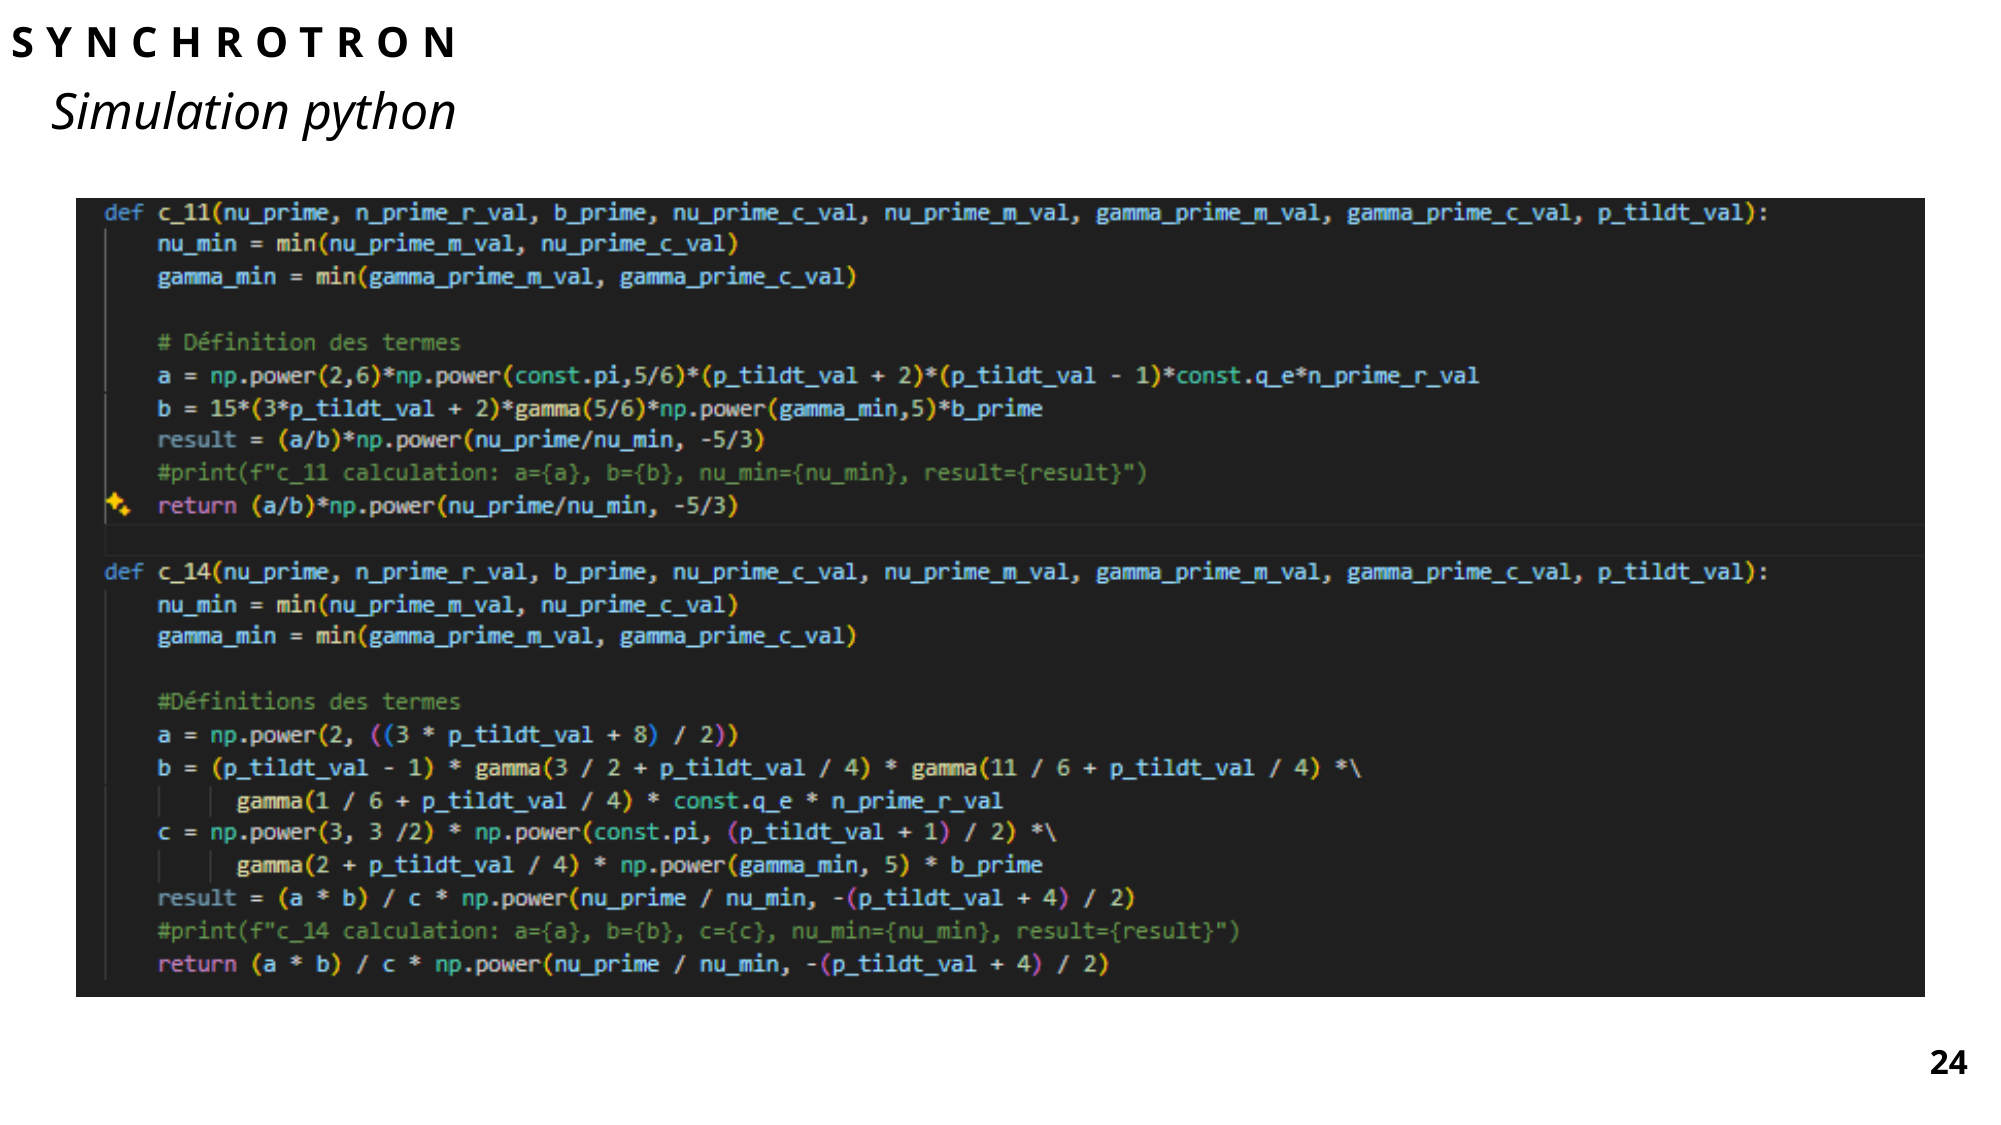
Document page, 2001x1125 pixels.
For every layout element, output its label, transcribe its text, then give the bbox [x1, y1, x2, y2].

picture [76, 198, 1925, 997]
text_box <numéro> [1897, 1028, 2000, 1099]
text_box Simulation python [36, 72, 1661, 148]
title Coefficient d'absorption de l'auto-absorption synchrotron [0, 0, 1989, 74]
